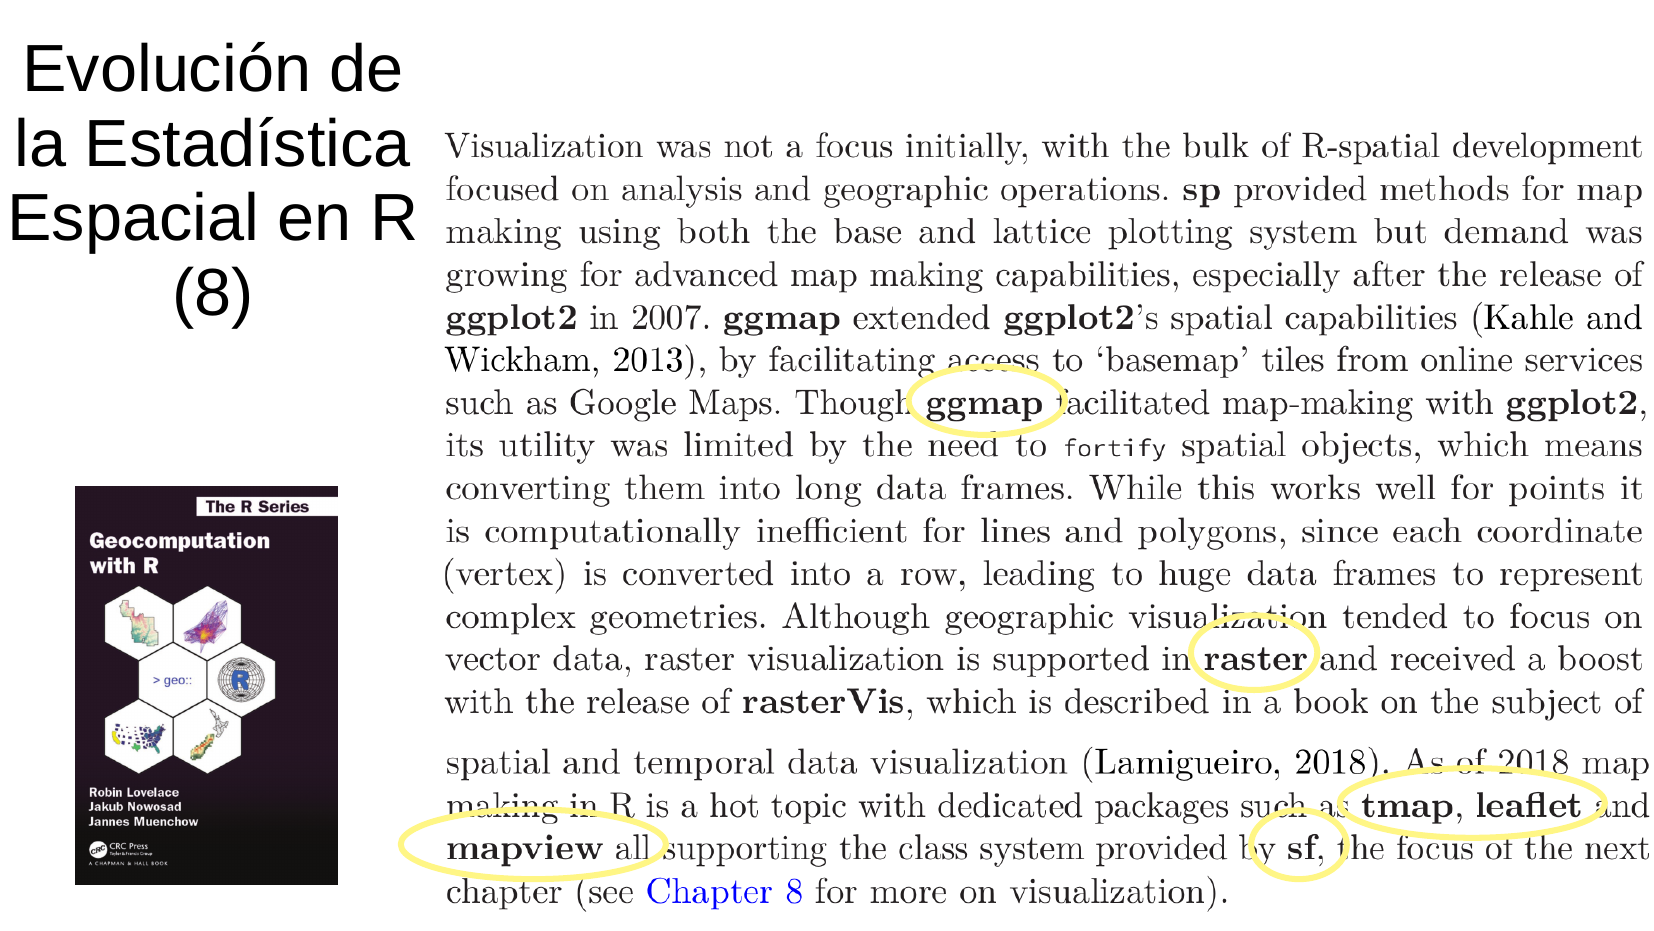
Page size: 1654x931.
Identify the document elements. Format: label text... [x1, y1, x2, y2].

title Evolución de la Estadística Espacial en R (8) [0, 30, 426, 330]
picture [75, 486, 338, 886]
text_box [908, 366, 1066, 436]
text_box [1251, 810, 1347, 880]
text_box [400, 809, 667, 880]
picture [422, 113, 1654, 920]
text_box [1190, 615, 1318, 691]
text_box [1339, 768, 1606, 838]
